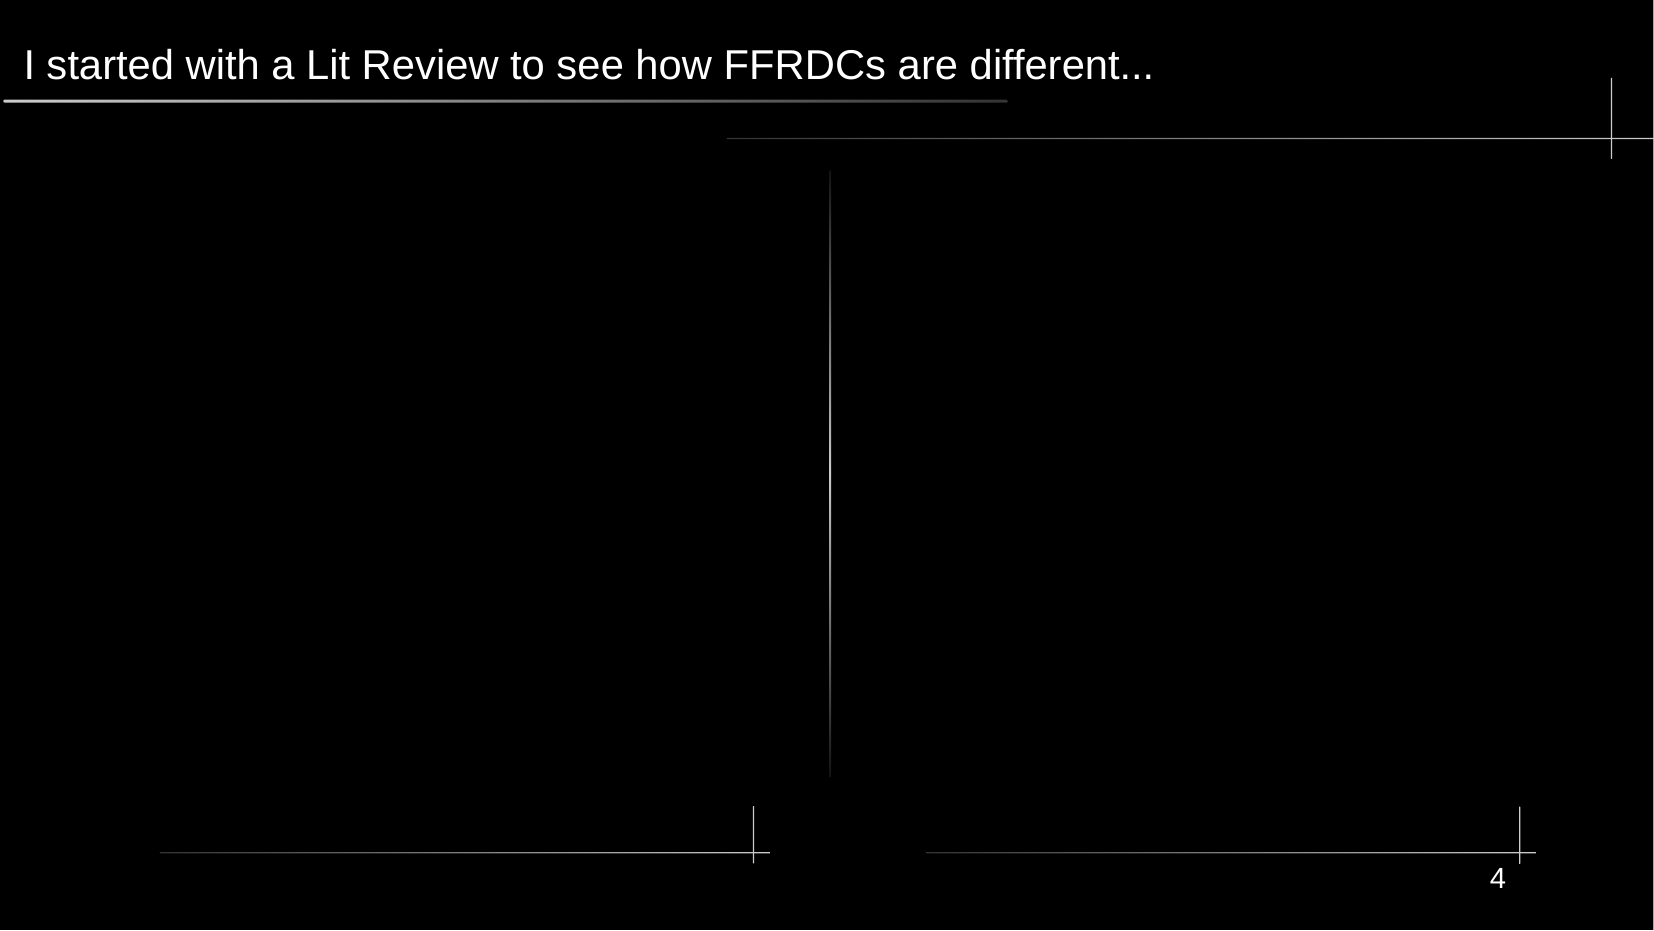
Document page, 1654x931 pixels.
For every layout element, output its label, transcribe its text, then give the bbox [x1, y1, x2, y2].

title I started with a Lit Review to see how FFRDCs are different... [23, 11, 1589, 119]
